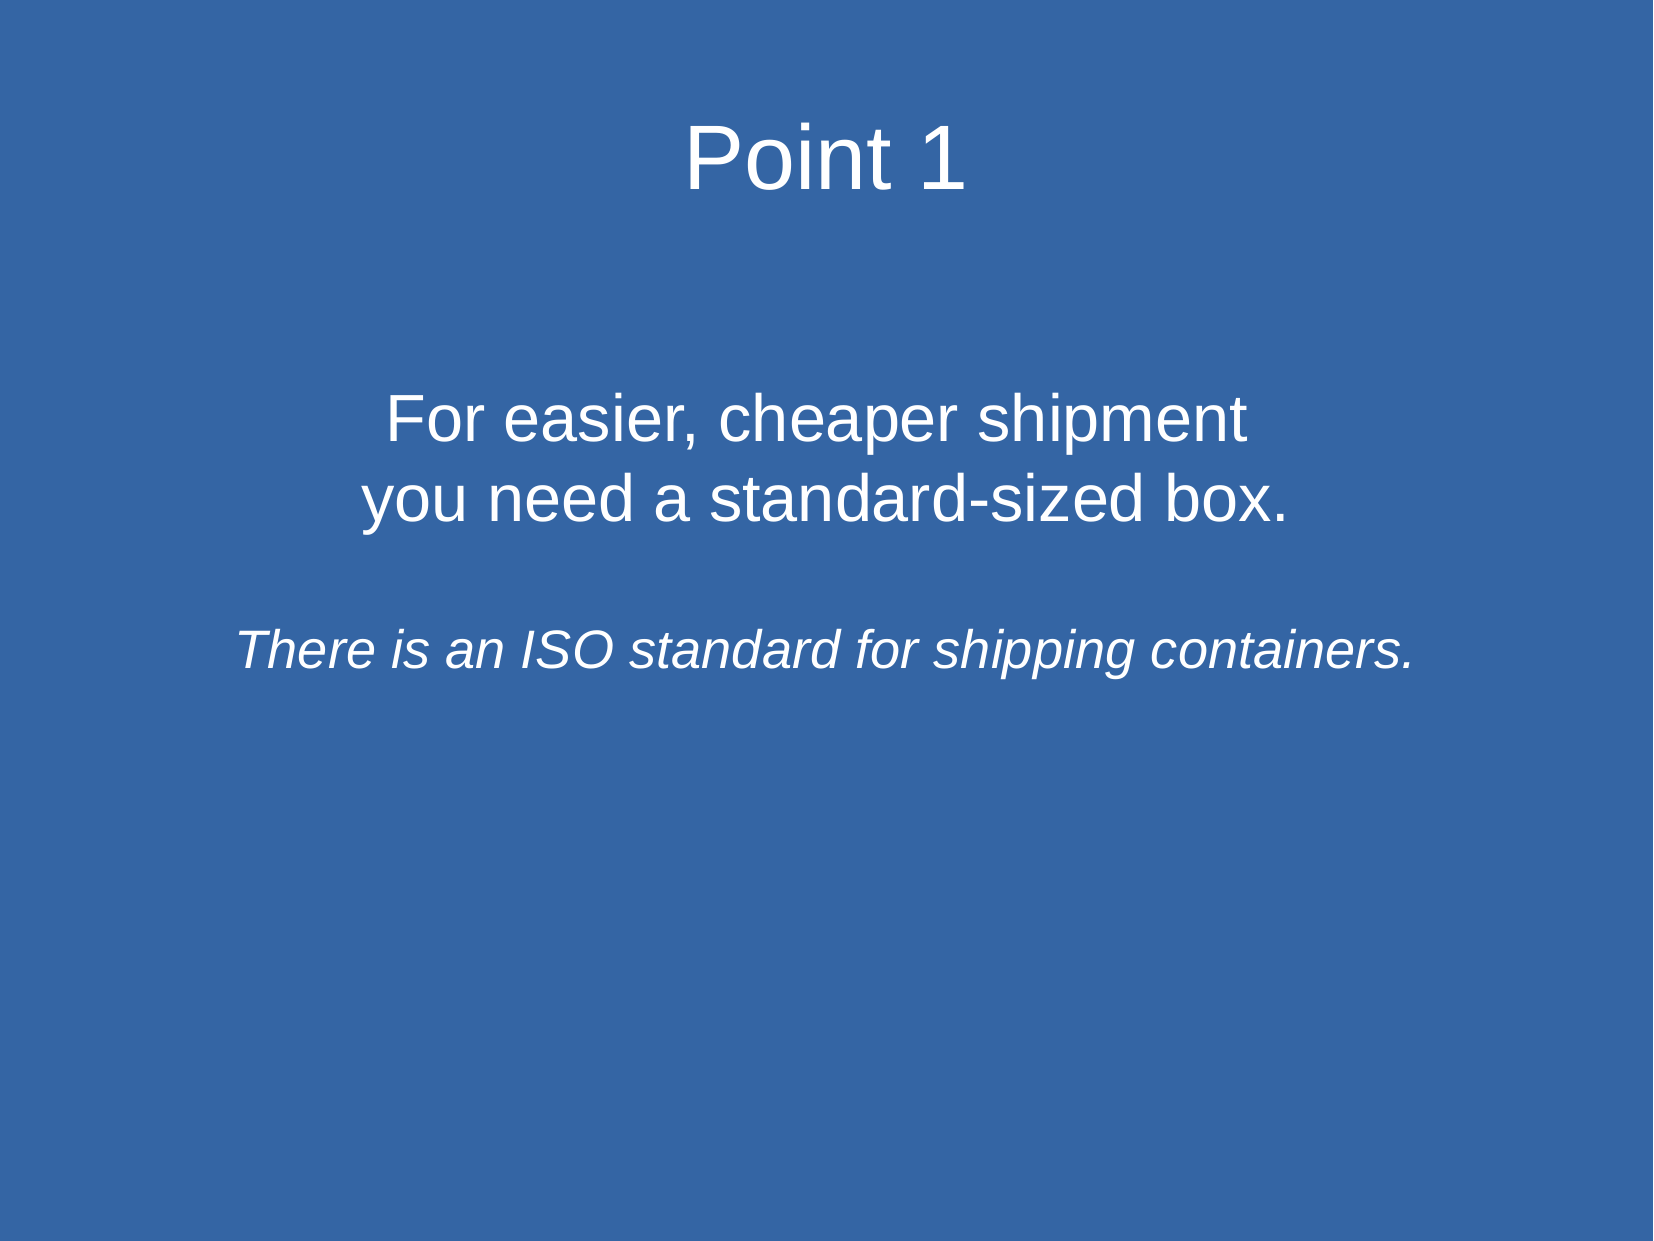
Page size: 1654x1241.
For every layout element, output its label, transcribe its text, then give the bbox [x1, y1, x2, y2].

text_box For easier, cheaper shipment you need a standard-sized box. There is an ISO standard for shipping containers. [53, 374, 1599, 929]
text_box Point 1 [82, 49, 1570, 257]
